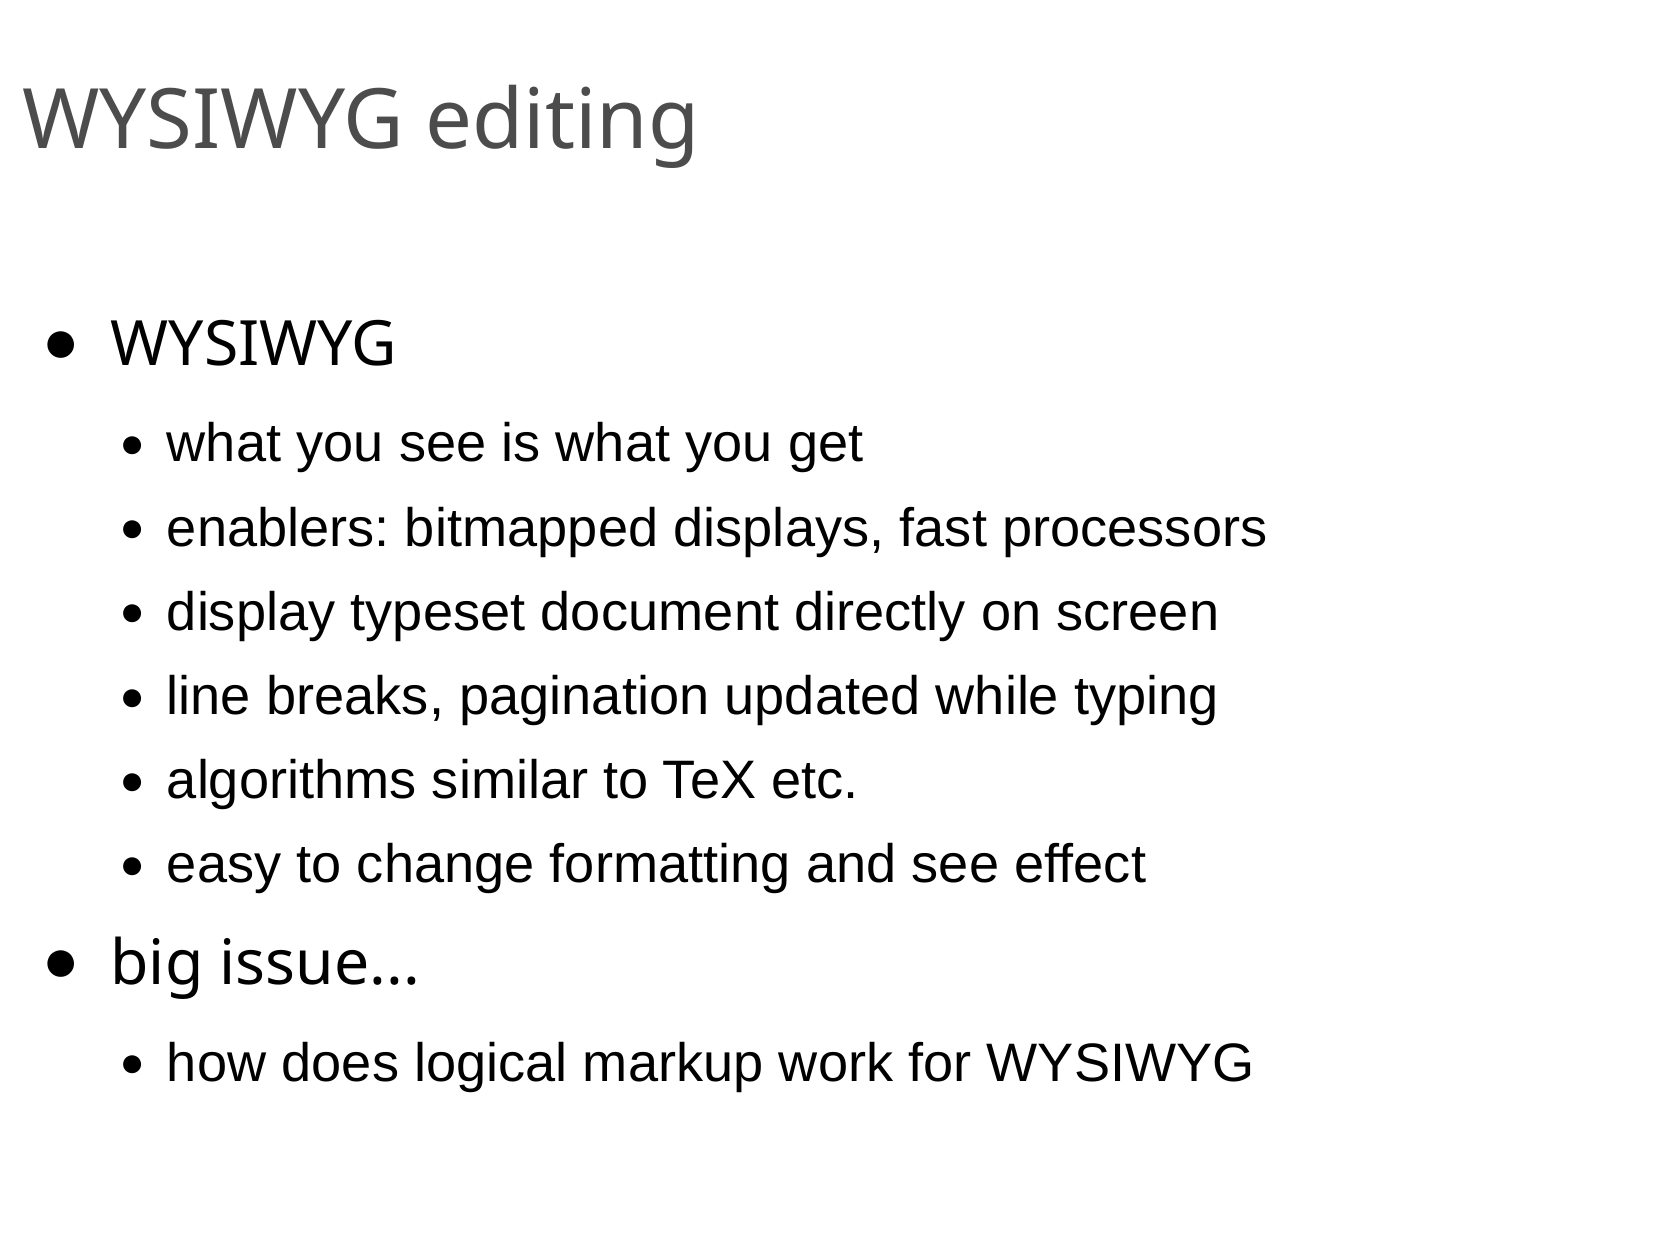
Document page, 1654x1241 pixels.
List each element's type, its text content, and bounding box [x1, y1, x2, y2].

list WYSIWYG what you see is what you get enablers: bitmapped displays, fast processors display typeset document directly on screen line breaks, pagination updated while typing algorithms similar to TeX etc. easy to change formatting and see effect big issue... how does logical markup work for WYSIWYG [25, 233, 1654, 1158]
title WYSIWYG editing [22, 19, 1654, 213]
